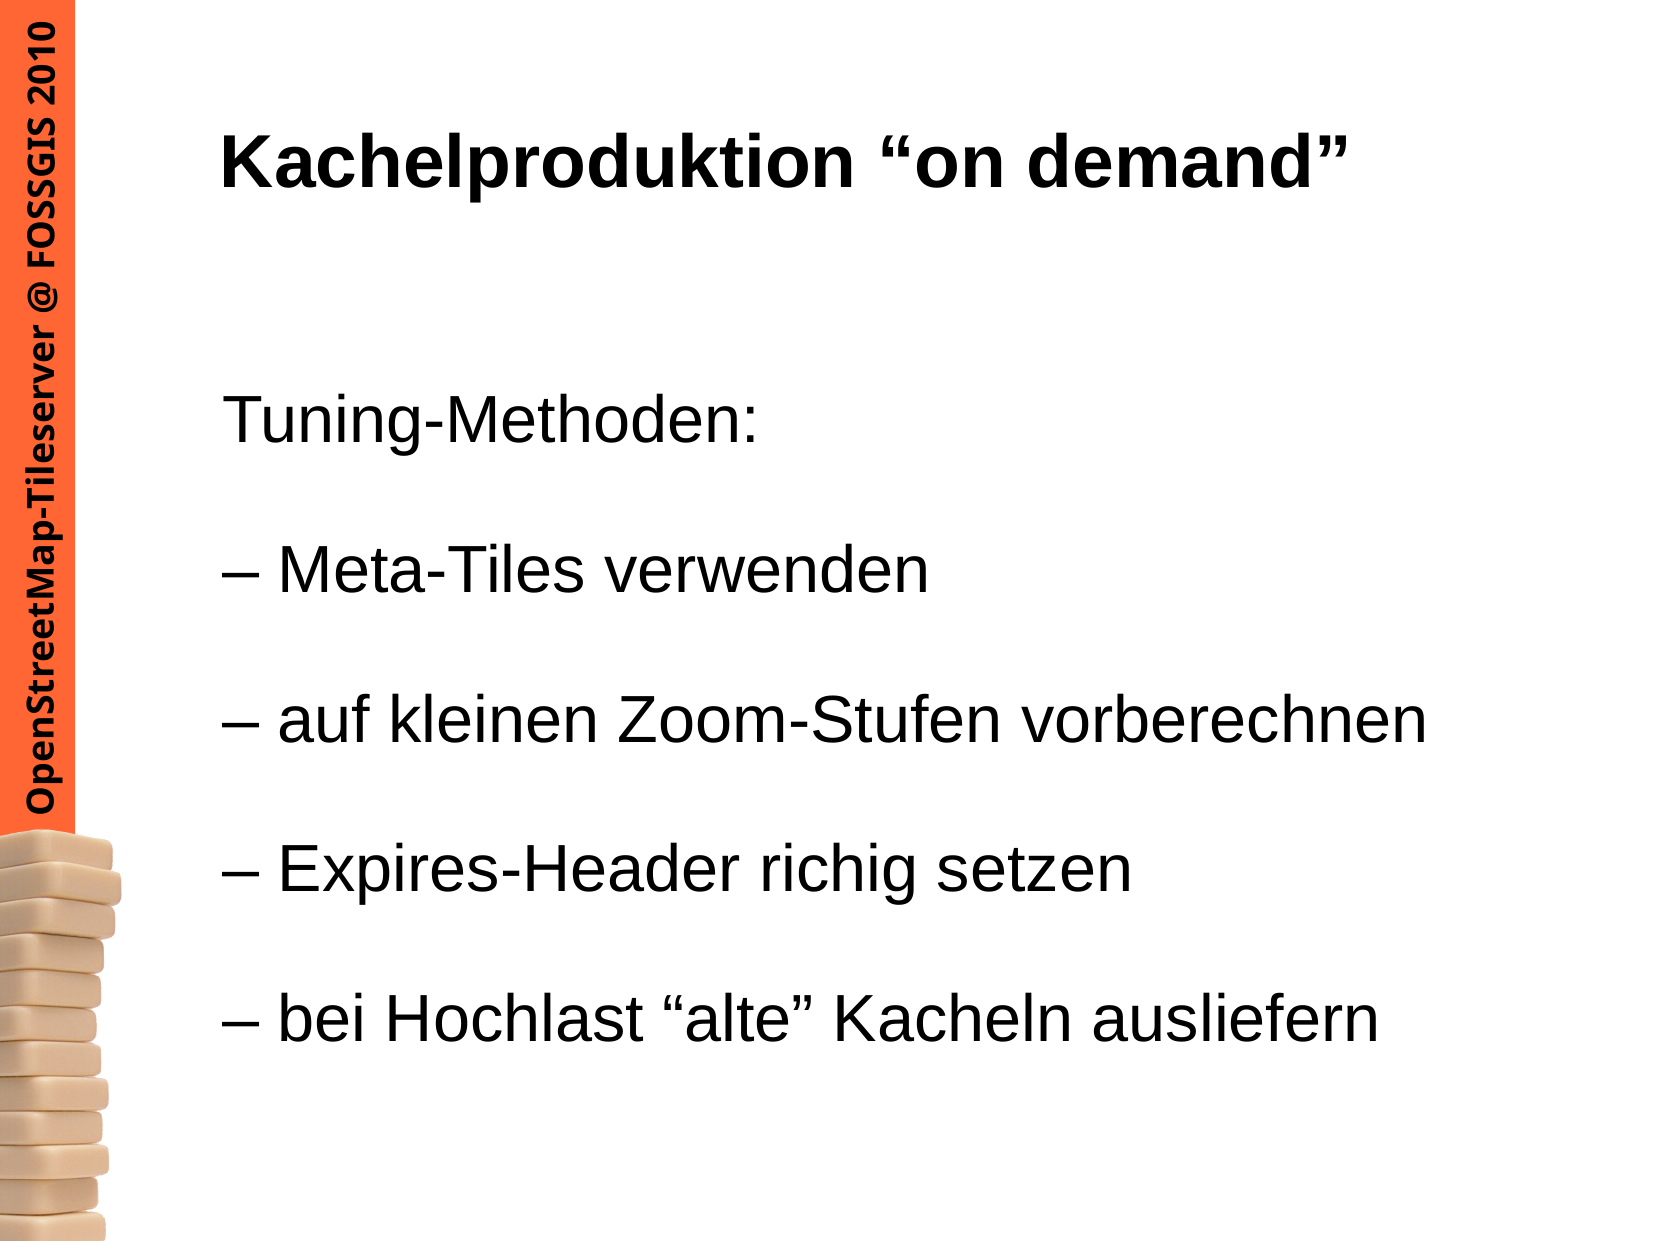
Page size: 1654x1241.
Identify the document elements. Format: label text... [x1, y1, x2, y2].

text_box Tuning-Methoden: – Meta-Tiles verwenden – auf kleinen Zoom-Stufen vorberechnen – Expires-Header richig setzen – bei Hochlast “alte” Kacheln ausliefern [207, 375, 1488, 1138]
text_box Kachelproduktion “on demand” [205, 112, 1546, 212]
picture [0, 816, 133, 1241]
